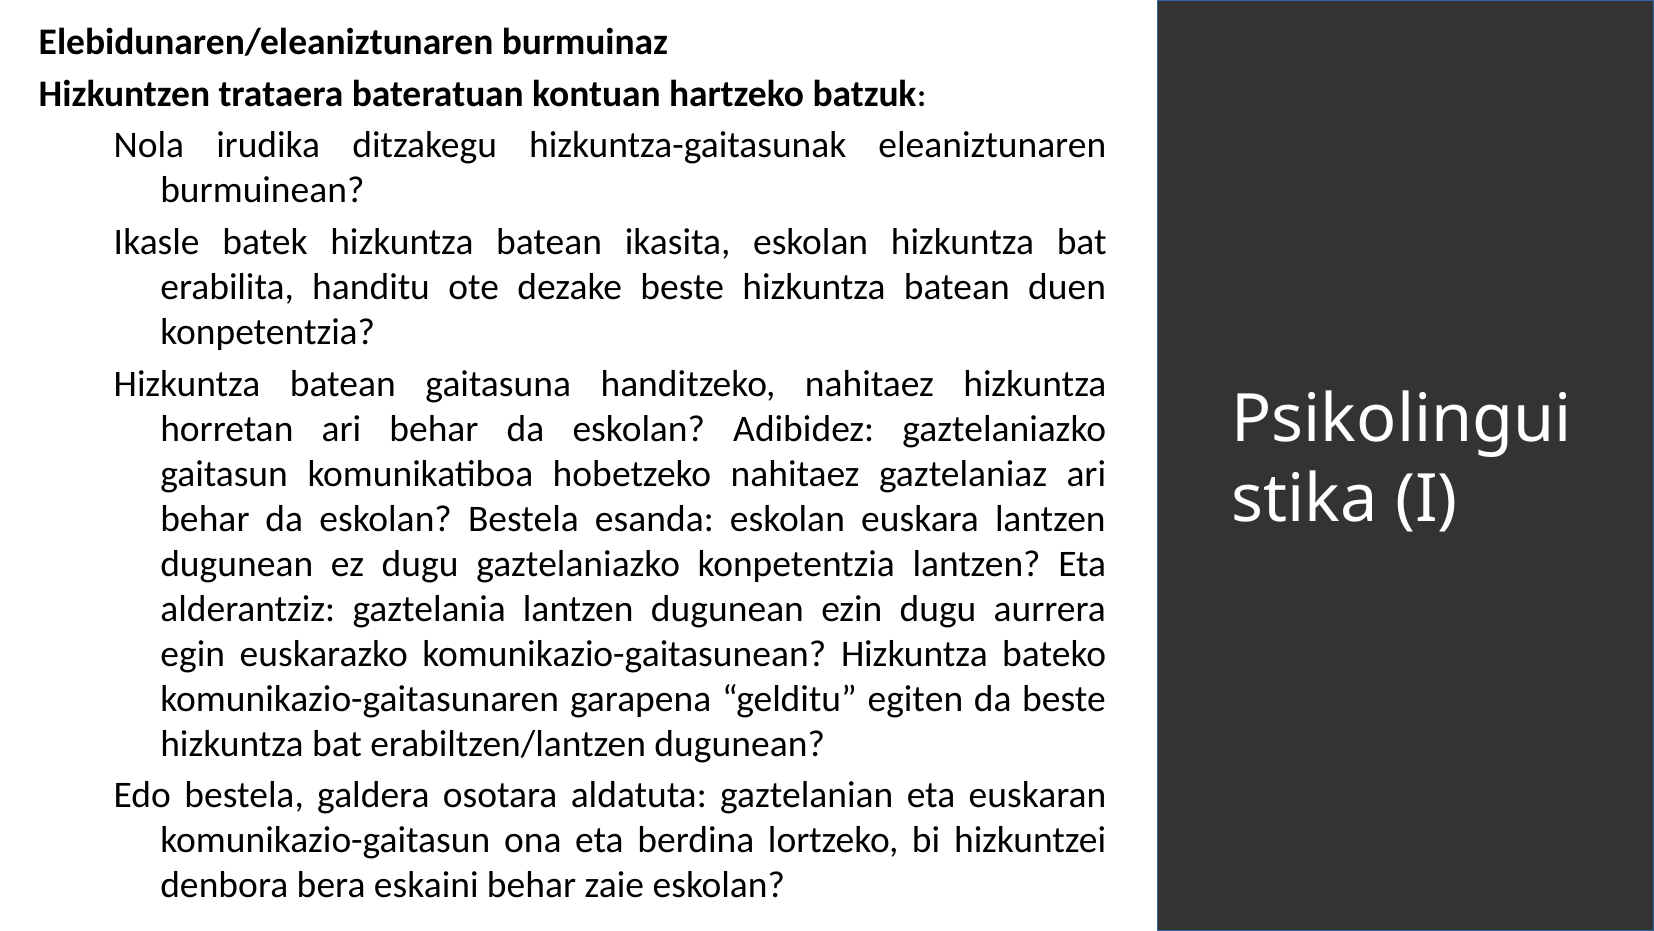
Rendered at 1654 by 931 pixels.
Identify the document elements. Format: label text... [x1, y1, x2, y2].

title Psikolinguistika (I) [1216, 47, 1619, 862]
list Elebidunaren/eleaniztunaren burmuinaz Hizkuntzen trataera bateratuan kontuan hartzeko batzuk: Nola irudika ditzakegu hizkuntza-gaitasunak eleaniztunaren burmuinean? Ikasle batek hizkuntza batean ikasita, eskolan hizkuntza bat erabilita, handitu ote dezake beste hizkuntza batean duen konpetentzia? Hizkuntza batean gaitasuna handitzeko, nahitaez hizkuntza horretan ari behar da eskolan? Adibidez: gaztelaniazko gaitasun komunikatiboa hobetzeko nahitaez gaztelaniaz ari behar da eskolan? Bestela esanda: eskolan euskara lantzen dugunean ez dugu gaztelaniazko konpetentzia lantzen? Eta alderantziz: gaztelania lantzen dugunean ezin dugu aurrera egin euskarazko komunikazio-gaitasunean? Hizkuntza bateko komunikazio-gaitasunaren garapena “gelditu” egiten da beste hizkuntza bat erabiltzen/lantzen dugunean? Edo bestela, galdera osotara aldatuta: gaztelanian eta euskaran komunikazio-gaitasun ona eta berdina lortzeko, bi hizkuntzei denbora bera eskaini behar zaie eskolan? [23, 9, 1123, 863]
